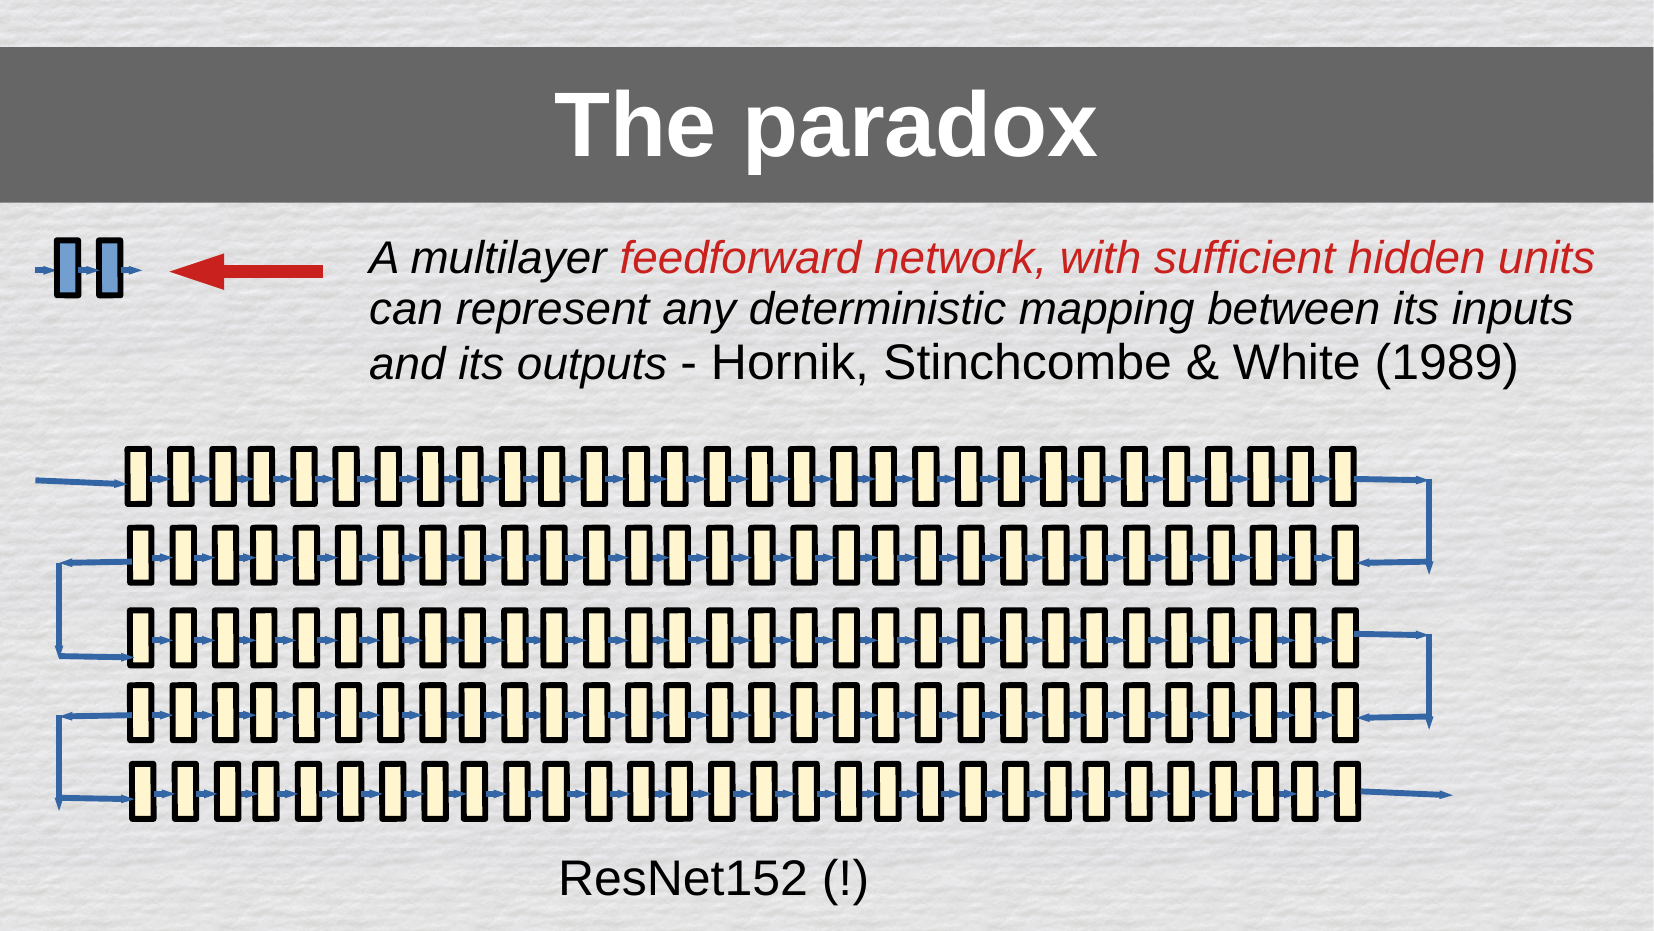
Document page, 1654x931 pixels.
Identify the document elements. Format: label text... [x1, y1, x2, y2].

text_box [917, 685, 940, 741]
text_box [1045, 610, 1067, 666]
text_box [1128, 763, 1150, 819]
text_box [666, 527, 689, 583]
text_box [214, 610, 237, 666]
text_box [339, 763, 362, 819]
picture [0, 0, 1654, 47]
text_box [753, 763, 775, 819]
text_box [543, 685, 565, 741]
text_box [172, 610, 195, 666]
text_box [917, 527, 940, 583]
text_box [1042, 448, 1065, 504]
text_box [377, 448, 400, 504]
text_box [129, 610, 152, 666]
text_box [585, 527, 608, 583]
text_box [833, 448, 855, 504]
text_box [252, 685, 275, 741]
text_box [666, 685, 689, 741]
text_box [337, 610, 360, 666]
text_box [1336, 763, 1359, 819]
text_box [422, 527, 444, 583]
picture [0, 203, 1654, 931]
text_box [876, 763, 899, 819]
text_box [748, 448, 771, 504]
text_box [379, 527, 402, 583]
text_box [960, 610, 982, 666]
text_box [874, 527, 897, 583]
text_box [1081, 448, 1103, 504]
text_box [422, 685, 444, 741]
text_box [1250, 448, 1272, 504]
text_box [625, 448, 648, 504]
text_box [1291, 527, 1314, 583]
text_box [1126, 685, 1148, 741]
text_box [666, 610, 689, 666]
text_box [585, 610, 608, 666]
text_box [583, 448, 606, 504]
text_box [1085, 763, 1108, 819]
text_box [463, 763, 486, 819]
text_box [1002, 610, 1025, 666]
text_box [461, 610, 484, 666]
text_box [793, 527, 815, 583]
text_box [129, 685, 152, 741]
text_box [1002, 527, 1025, 583]
text_box [835, 610, 858, 666]
text_box [1000, 448, 1023, 504]
text_box [628, 685, 650, 741]
text_box [1045, 685, 1067, 741]
text_box [250, 448, 273, 504]
text_box A multilayer feedforward network, with sufficient hidden units can represent any deterministic mapping between its inputs and its outputs - Hornik, Stinchcombe & White (1989) [354, 224, 1630, 398]
text_box [1126, 527, 1148, 583]
text_box [663, 448, 686, 504]
text_box [252, 610, 275, 666]
text_box [709, 527, 731, 583]
text_box [1126, 610, 1148, 666]
text_box [543, 610, 565, 666]
text_box [295, 610, 318, 666]
text_box [1294, 763, 1316, 819]
text_box [172, 685, 195, 741]
text_box [382, 763, 404, 819]
text_box [1252, 527, 1275, 583]
text_box [214, 527, 237, 583]
text_box [1083, 610, 1106, 666]
text_box [1334, 527, 1357, 583]
text_box [501, 448, 524, 504]
text_box [297, 763, 320, 819]
text_box [214, 685, 237, 741]
text_box [337, 527, 360, 583]
text_box [751, 610, 773, 666]
text_box [1334, 610, 1357, 666]
text_box [1207, 448, 1230, 504]
text_box [252, 527, 275, 583]
text_box [506, 763, 528, 819]
text_box [337, 685, 360, 741]
text_box [459, 448, 481, 504]
text_box [628, 610, 650, 666]
text_box [1168, 527, 1190, 583]
text_box [960, 527, 982, 583]
text_box [543, 527, 565, 583]
text_box [630, 763, 652, 819]
text_box [295, 685, 318, 741]
text_box [709, 685, 731, 741]
text_box [874, 610, 897, 666]
text_box [504, 685, 526, 741]
text_box [1083, 685, 1106, 741]
text_box [1289, 448, 1312, 504]
text_box [919, 763, 942, 819]
text_box [957, 448, 980, 504]
text_box [335, 448, 357, 504]
text_box [174, 763, 197, 819]
text_box [1168, 685, 1190, 741]
text_box [255, 763, 277, 819]
text_box [1252, 685, 1275, 741]
text_box [1254, 763, 1277, 819]
text_box [98, 240, 121, 296]
text_box [1005, 763, 1027, 819]
text_box [170, 448, 192, 504]
text_box [588, 763, 610, 819]
text_box [295, 527, 318, 583]
text_box [545, 763, 567, 819]
text_box [1291, 685, 1314, 741]
text_box [129, 527, 152, 583]
text_box [461, 527, 484, 583]
text_box [709, 610, 731, 666]
text_box [1252, 610, 1275, 666]
text_box [835, 527, 858, 583]
text_box [751, 527, 773, 583]
text_box [751, 685, 773, 741]
text_box [1210, 610, 1233, 666]
text_box [56, 240, 79, 296]
text_box [835, 685, 858, 741]
text_box [1002, 685, 1025, 741]
text_box [628, 527, 650, 583]
text_box [504, 527, 526, 583]
text_box [424, 763, 446, 819]
text_box [1165, 448, 1188, 504]
text_box [1291, 610, 1314, 666]
text_box [131, 763, 154, 819]
text_box [1168, 610, 1190, 666]
text_box [1045, 527, 1067, 583]
text_box [915, 448, 937, 504]
text_box [668, 763, 691, 819]
text_box [1123, 448, 1146, 504]
text_box [872, 448, 895, 504]
text_box [216, 763, 239, 819]
text_box [422, 610, 444, 666]
title The paradox [0, 47, 1654, 203]
text_box [960, 685, 982, 741]
text_box [706, 448, 729, 504]
text_box [379, 610, 402, 666]
text_box [419, 448, 442, 504]
text_box ResNet152 (!) [543, 842, 922, 914]
text_box [711, 763, 733, 819]
text_box [874, 685, 897, 741]
text_box [1334, 685, 1357, 741]
text_box [540, 448, 563, 504]
text_box [1210, 685, 1233, 741]
text_box [793, 685, 815, 741]
text_box [504, 610, 526, 666]
text_box [585, 685, 608, 741]
text_box [917, 610, 940, 666]
text_box [1083, 527, 1106, 583]
text_box [1210, 527, 1233, 583]
text_box [172, 527, 195, 583]
text_box [837, 763, 860, 819]
text_box [795, 763, 818, 819]
text_box [793, 610, 815, 666]
text_box [127, 448, 150, 504]
text_box [790, 448, 813, 504]
text_box [293, 448, 315, 504]
text_box [1170, 763, 1192, 819]
text_box [962, 763, 985, 819]
text_box [1212, 763, 1235, 819]
text_box [212, 448, 234, 504]
text_box [1047, 763, 1069, 819]
text_box [1332, 448, 1354, 504]
text_box [461, 685, 484, 741]
text_box [379, 685, 402, 741]
